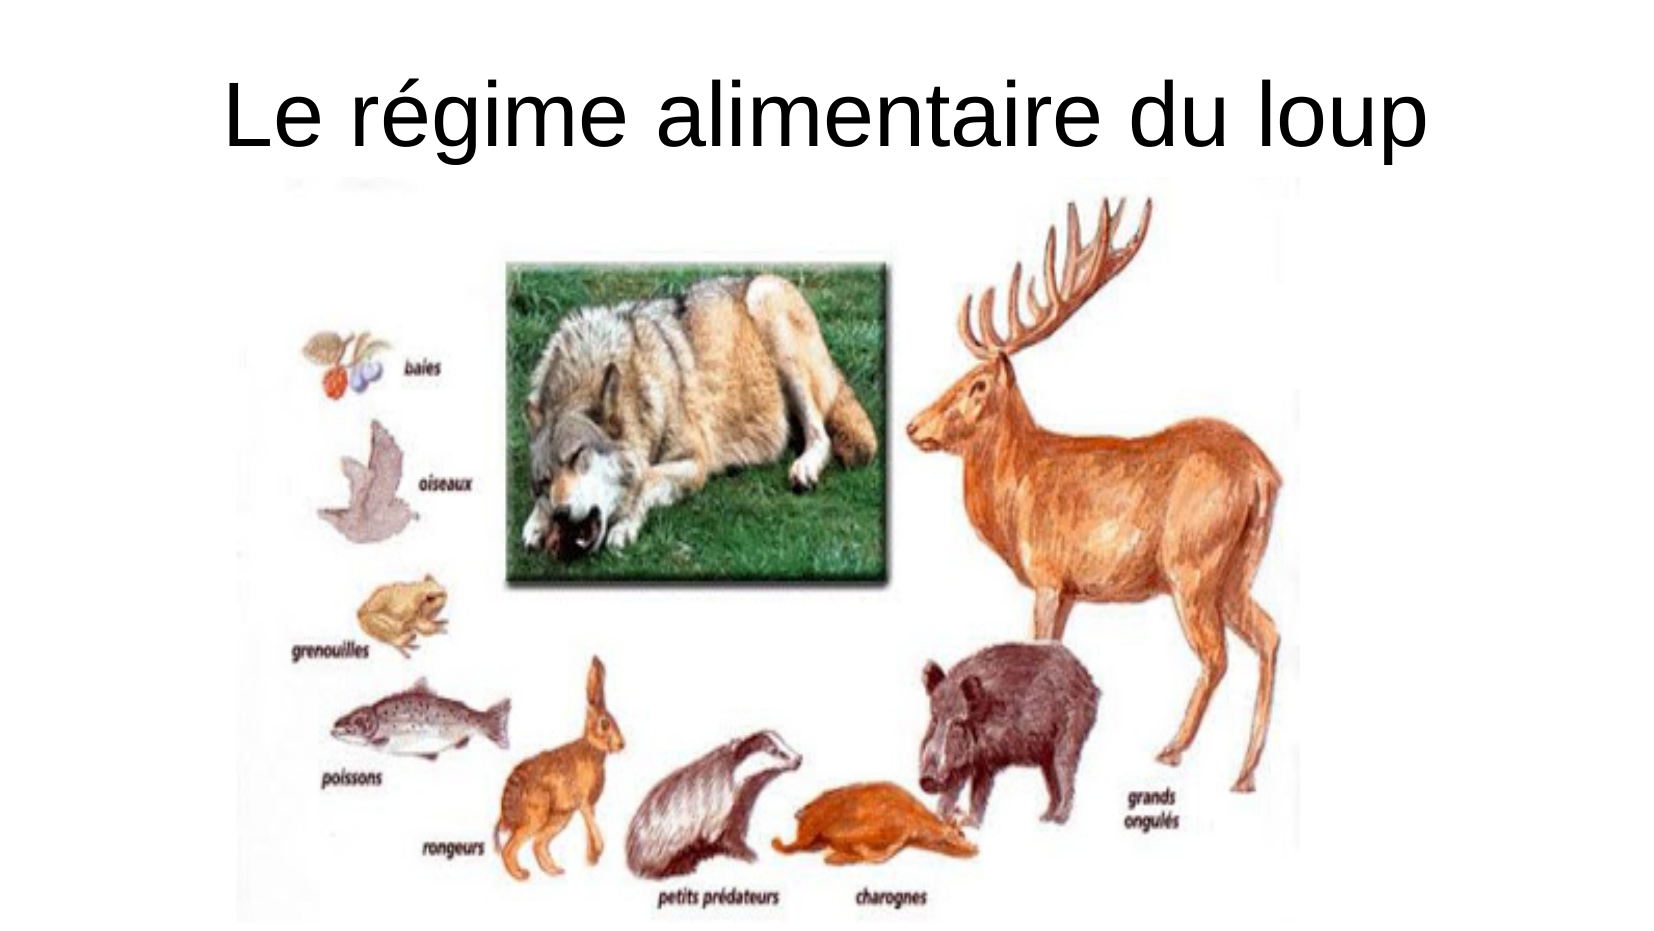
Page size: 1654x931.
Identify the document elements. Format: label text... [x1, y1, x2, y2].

title Le régime alimentaire du loup [82, 37, 1571, 193]
picture [236, 177, 1300, 923]
